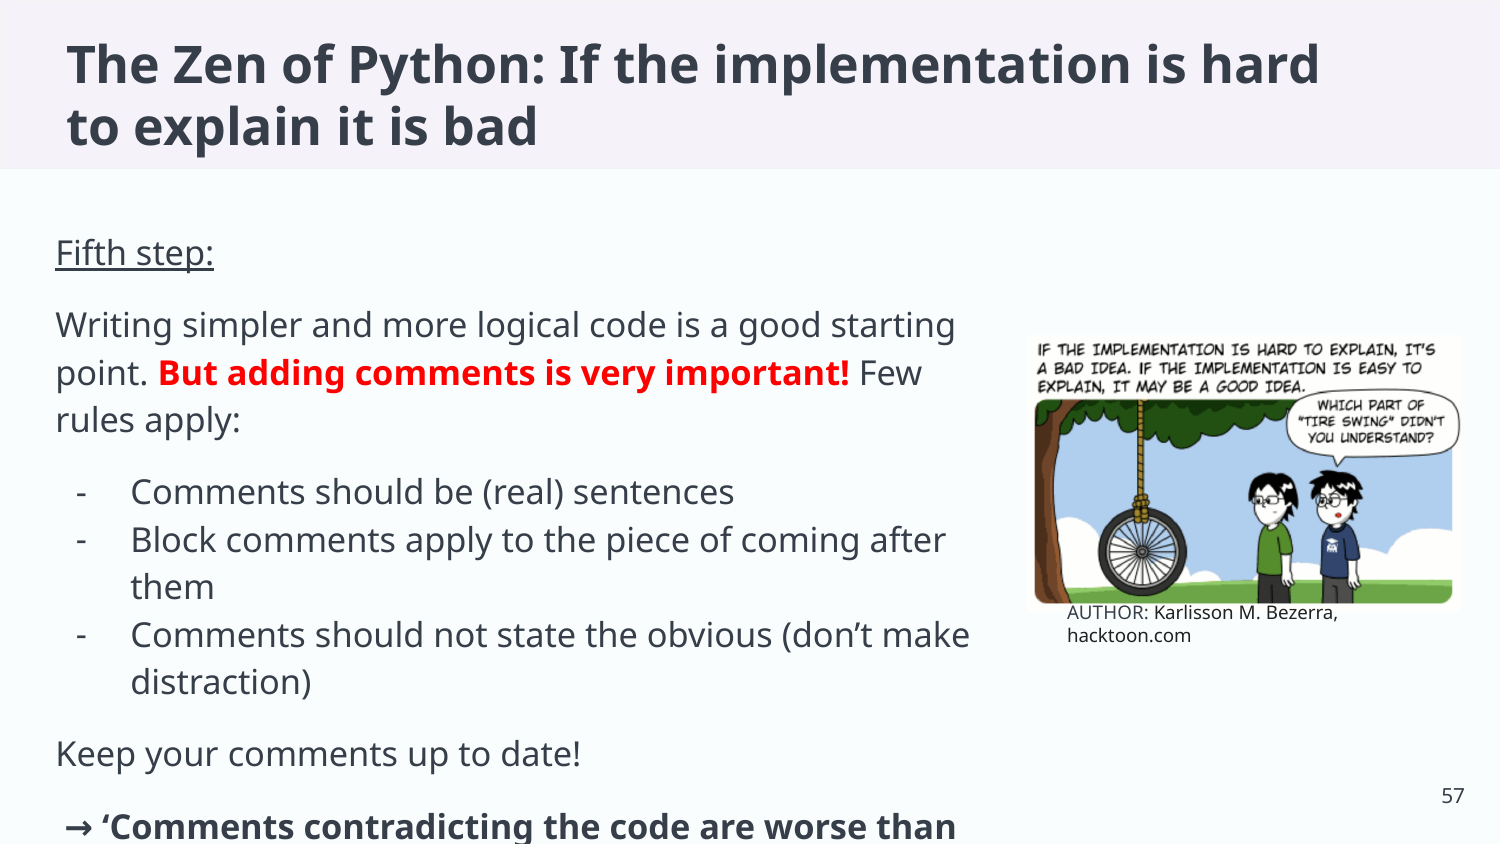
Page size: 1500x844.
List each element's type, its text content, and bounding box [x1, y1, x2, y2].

slide_number <number> [1389, 764, 1480, 830]
picture [1027, 335, 1461, 612]
text_box AUTHOR: Karlisson M. Bezerra, hacktoon.com [1052, 585, 1461, 661]
title The Zen of Python: If the implementation is hard to explain it is bad [51, 16, 1390, 171]
text_box Fifth step: Writing simpler and more logical code is a good starting point. But adding comments is very important! Few rules apply: Comments should be (real) sentences Block comments apply to the piece of coming after them Comments should not state the obvious (don’t make distraction) Keep your comments up to date! → ‘Comments contradicting the code are worse than no comments’ [40, 210, 1020, 844]
